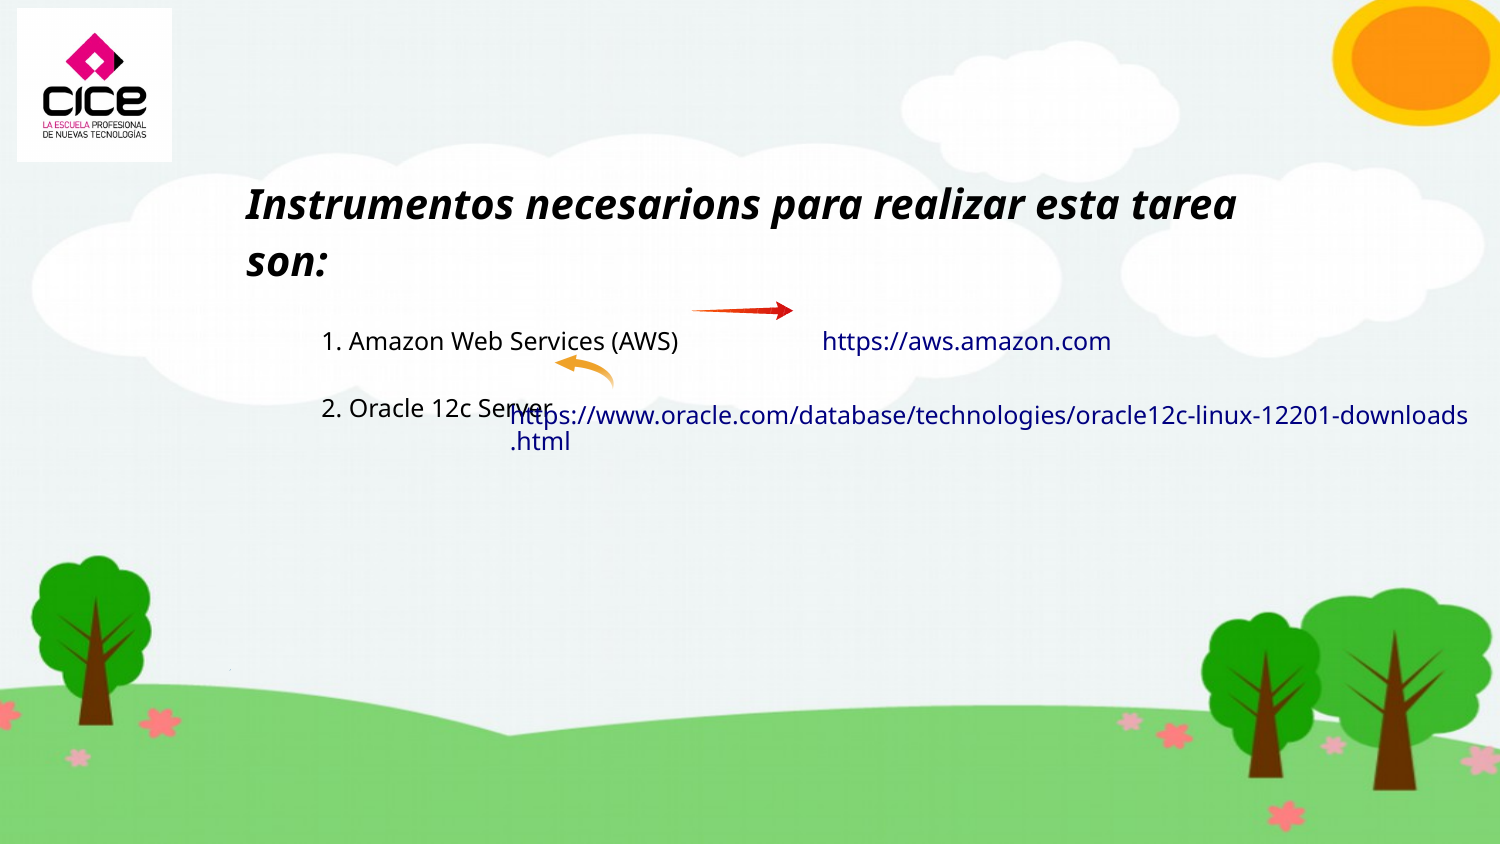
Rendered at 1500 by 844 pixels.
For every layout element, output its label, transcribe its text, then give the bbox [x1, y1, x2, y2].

text_box https://www.oracle.com/database/technologies/oracle12c-linux-12201-downloads.html [495, 390, 1486, 433]
picture [0, 0, 1500, 844]
title Instrumentos necesarions para realizar esta tarea son: 1. Amazon Web Services (AWS) https://aws.amazon.com 2. Oracle 12c Server [246, 228, 1321, 440]
title Instrumentos necesarions para realizar esta tarea son: 1. Amazon Web Services (AWS) https://aws.amazon.com 2. Oracle 12c Server [568, 433, 1321, 440]
